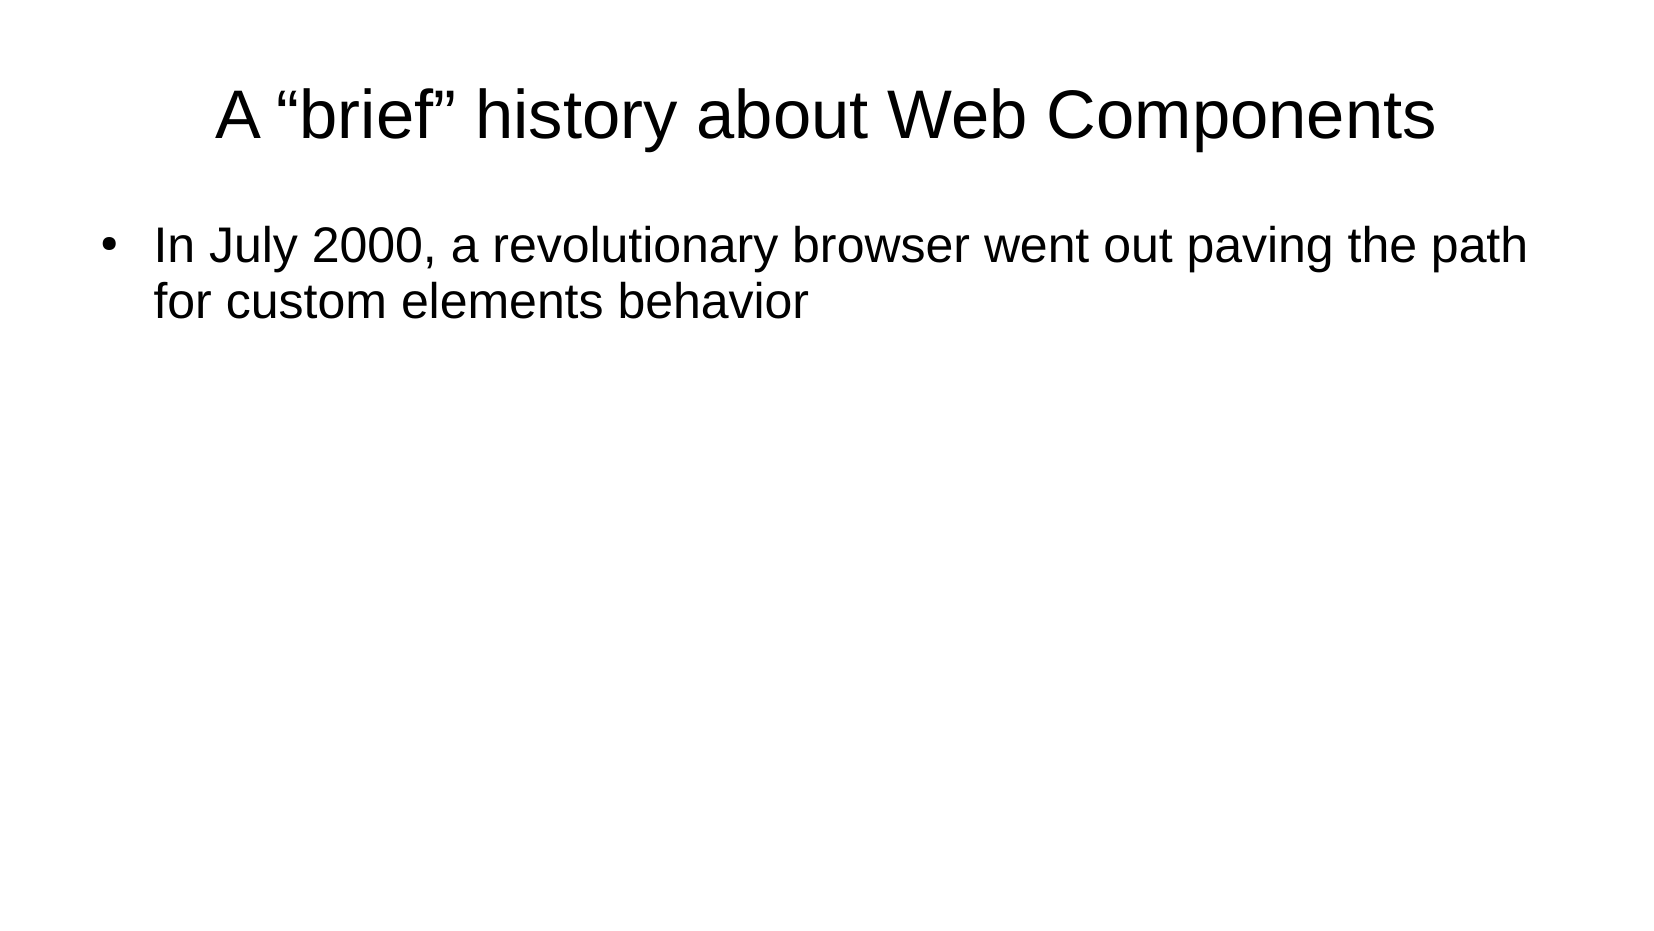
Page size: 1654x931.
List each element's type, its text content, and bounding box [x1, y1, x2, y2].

title A “brief” history about Web Components [82, 37, 1571, 193]
list In July 2000, a revolutionary browser went out paving the path for custom elements behavior [82, 217, 1571, 758]
